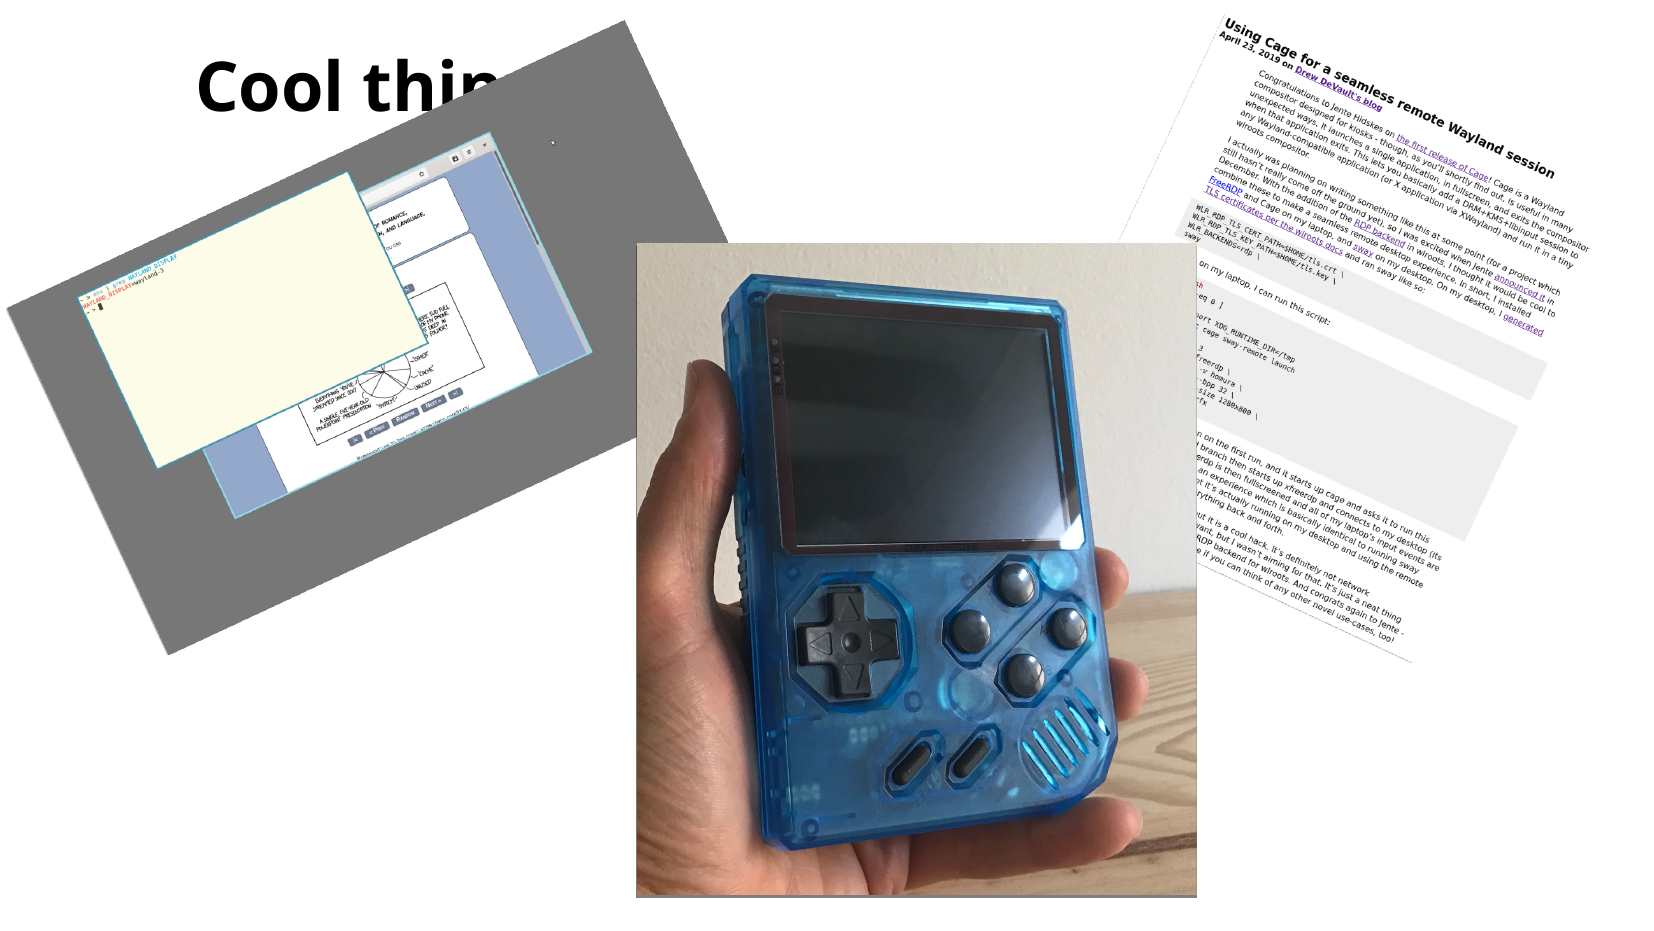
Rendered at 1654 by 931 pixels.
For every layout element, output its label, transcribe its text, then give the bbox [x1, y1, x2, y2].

text_box Cool things! [194, 5, 1620, 162]
picture [6, 11, 1630, 895]
